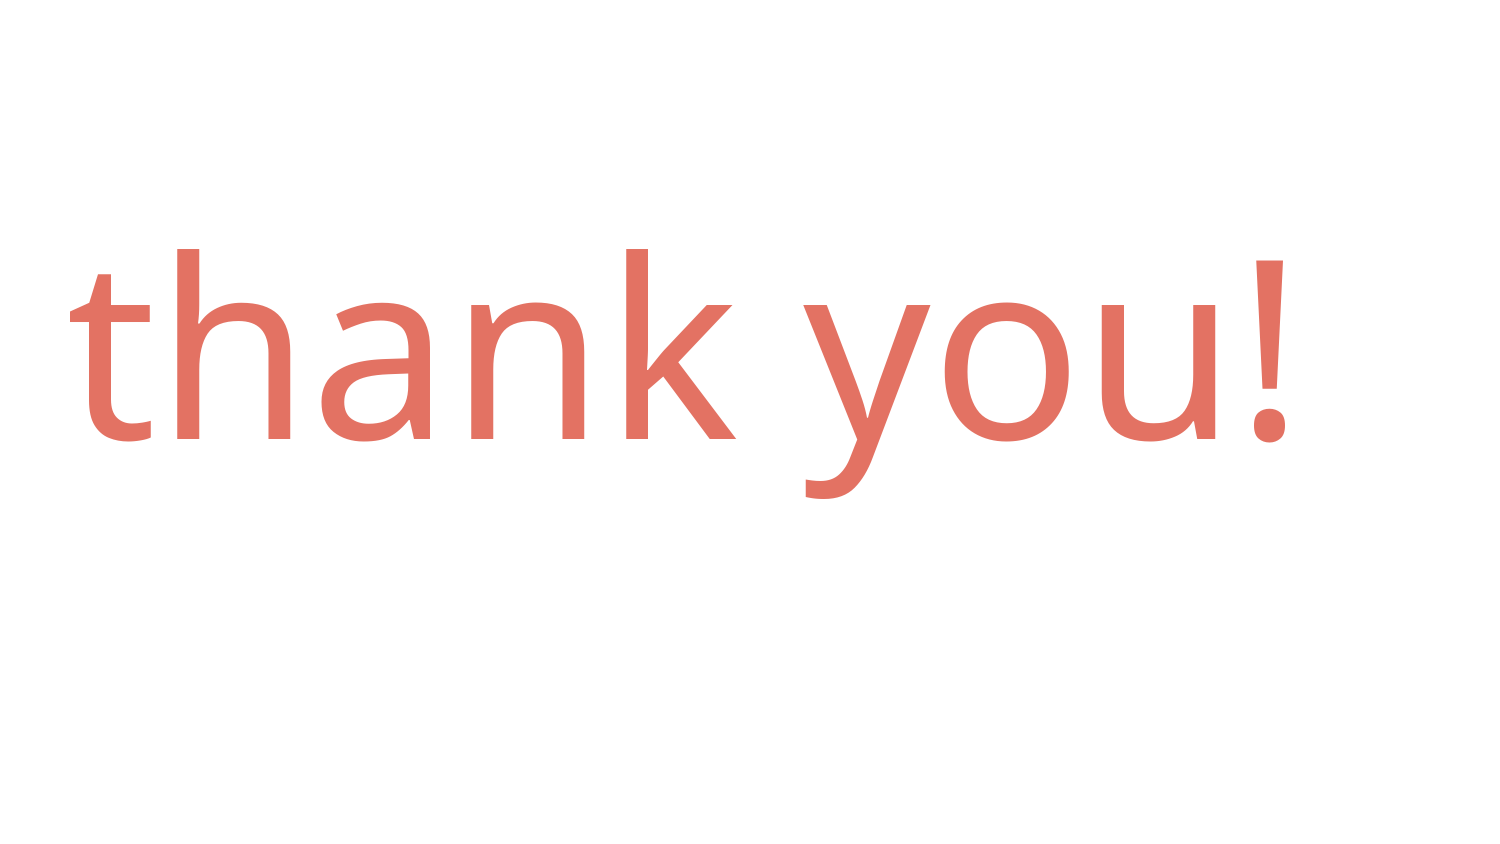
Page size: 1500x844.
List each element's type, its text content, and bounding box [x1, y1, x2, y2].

text_box thank you! [51, 181, 1449, 505]
